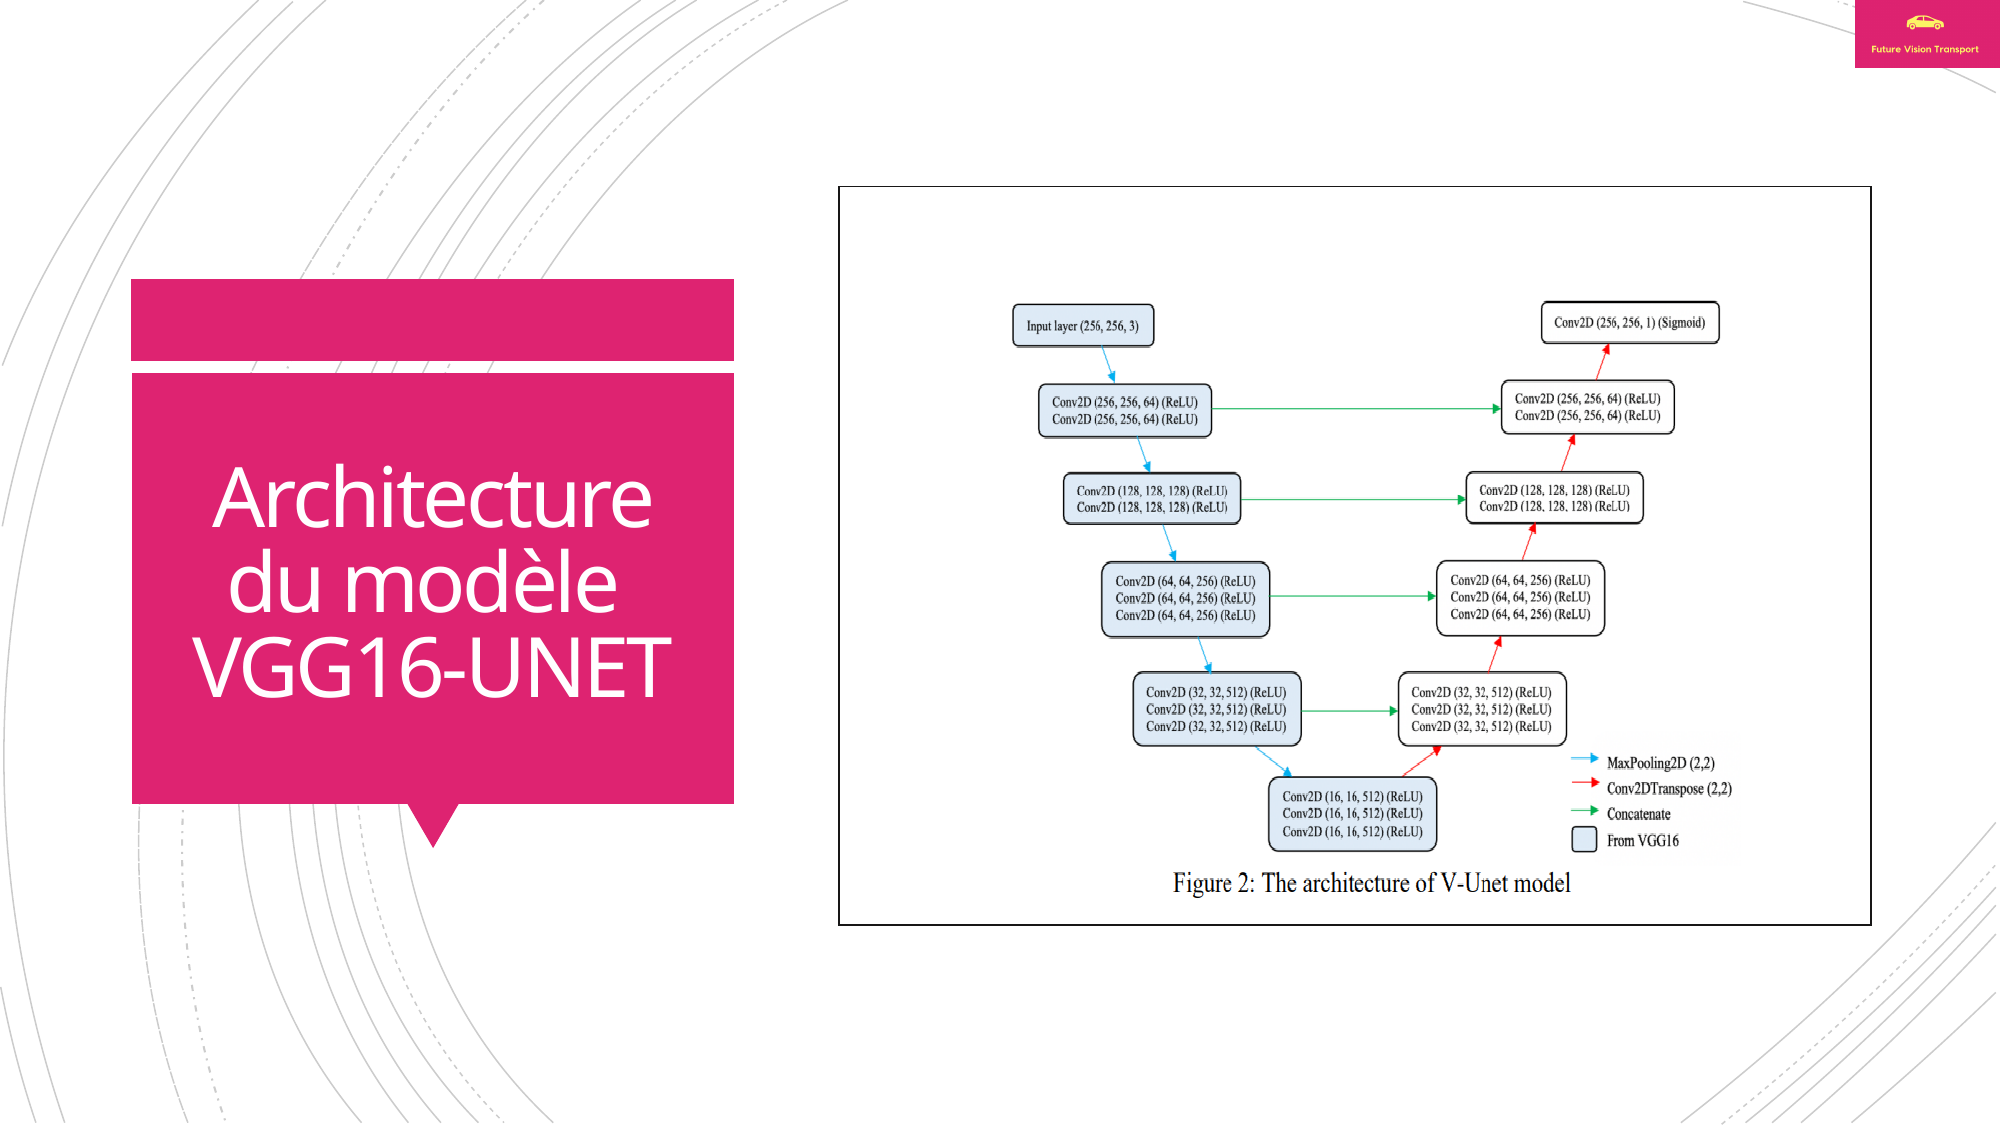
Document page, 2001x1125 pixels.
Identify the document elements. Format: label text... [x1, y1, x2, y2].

picture [839, 187, 1871, 925]
title Architecture du modèle VGG16-UNET [145, 385, 720, 789]
picture [1855, 0, 2000, 68]
